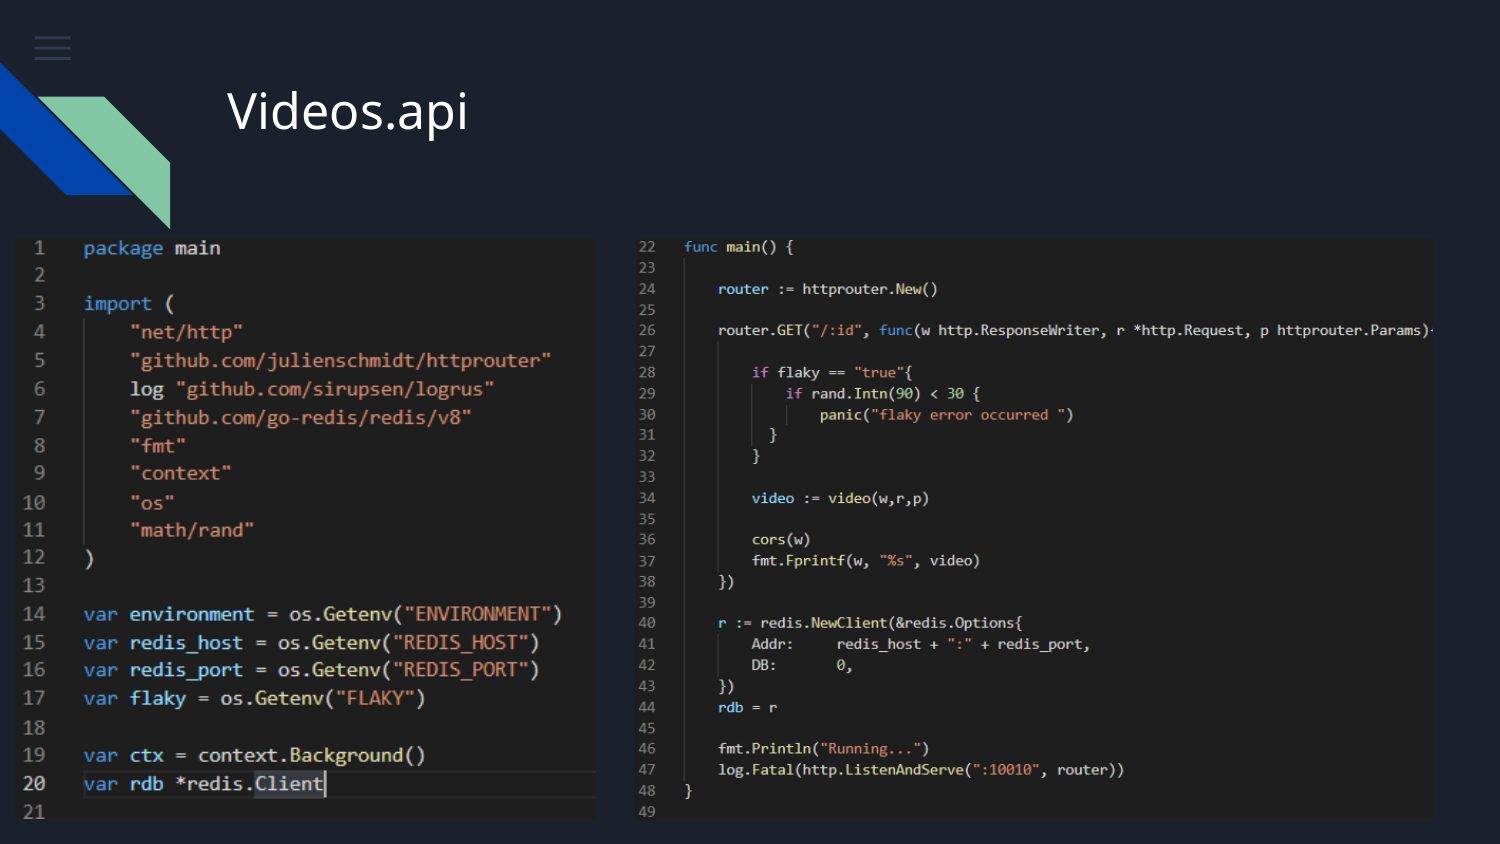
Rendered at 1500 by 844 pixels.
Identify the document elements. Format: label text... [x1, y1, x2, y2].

picture [635, 239, 1433, 819]
picture [15, 239, 596, 819]
title Videos.api [212, 64, 1368, 215]
